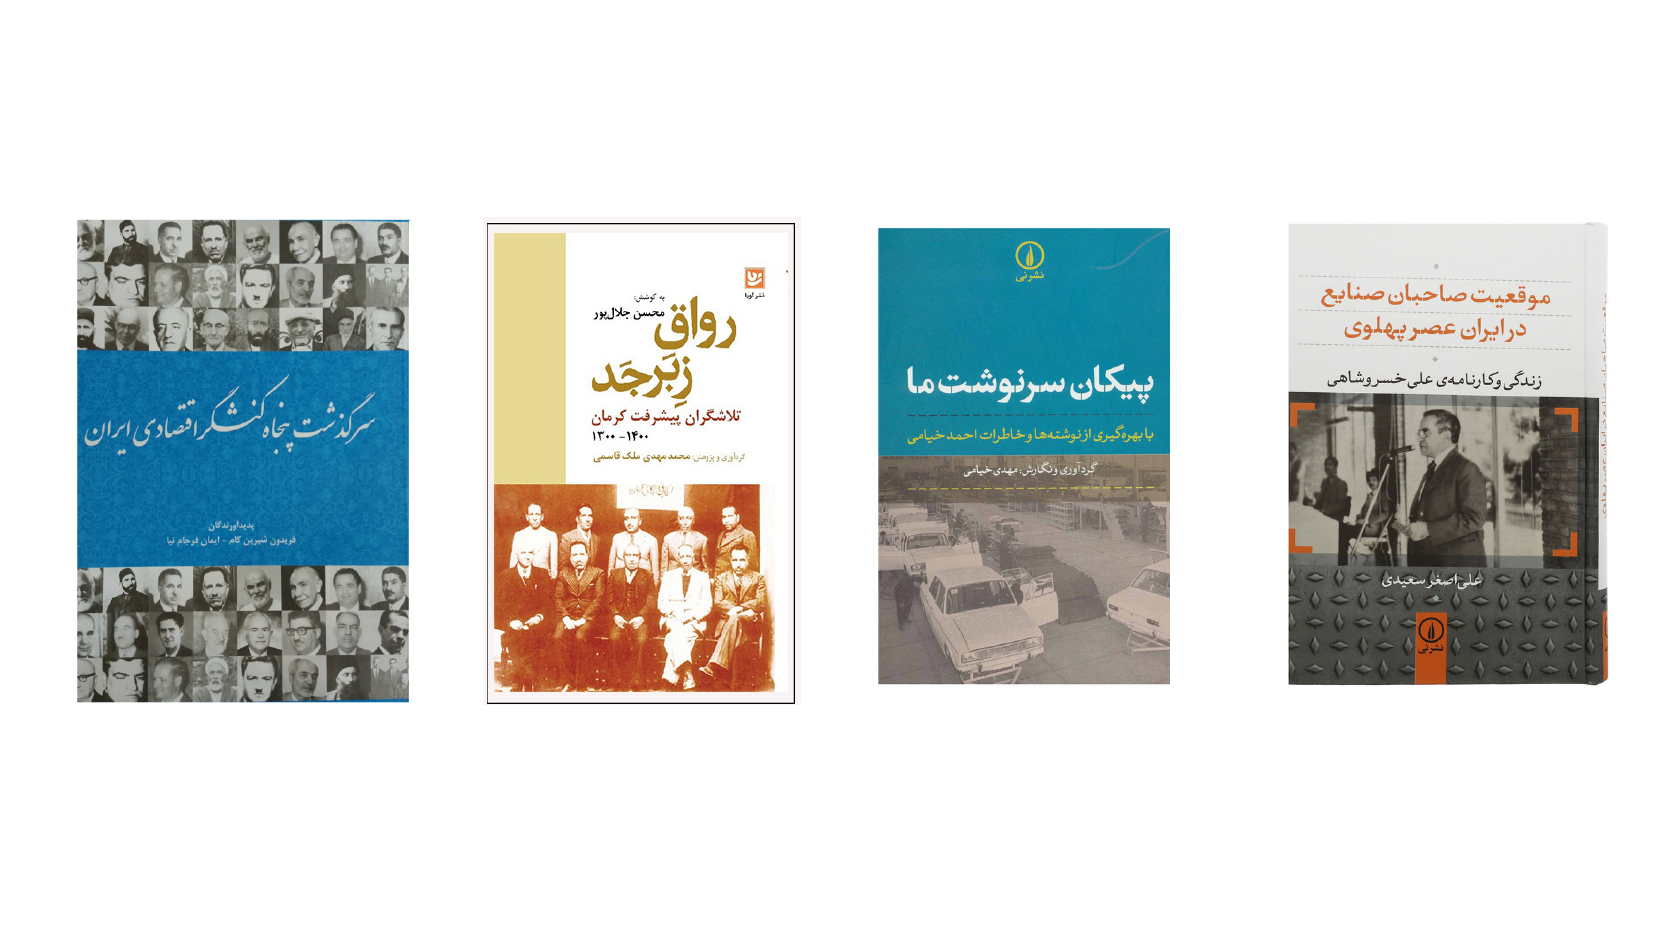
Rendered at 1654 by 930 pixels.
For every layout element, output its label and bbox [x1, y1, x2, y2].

picture [0, 175, 1653, 743]
